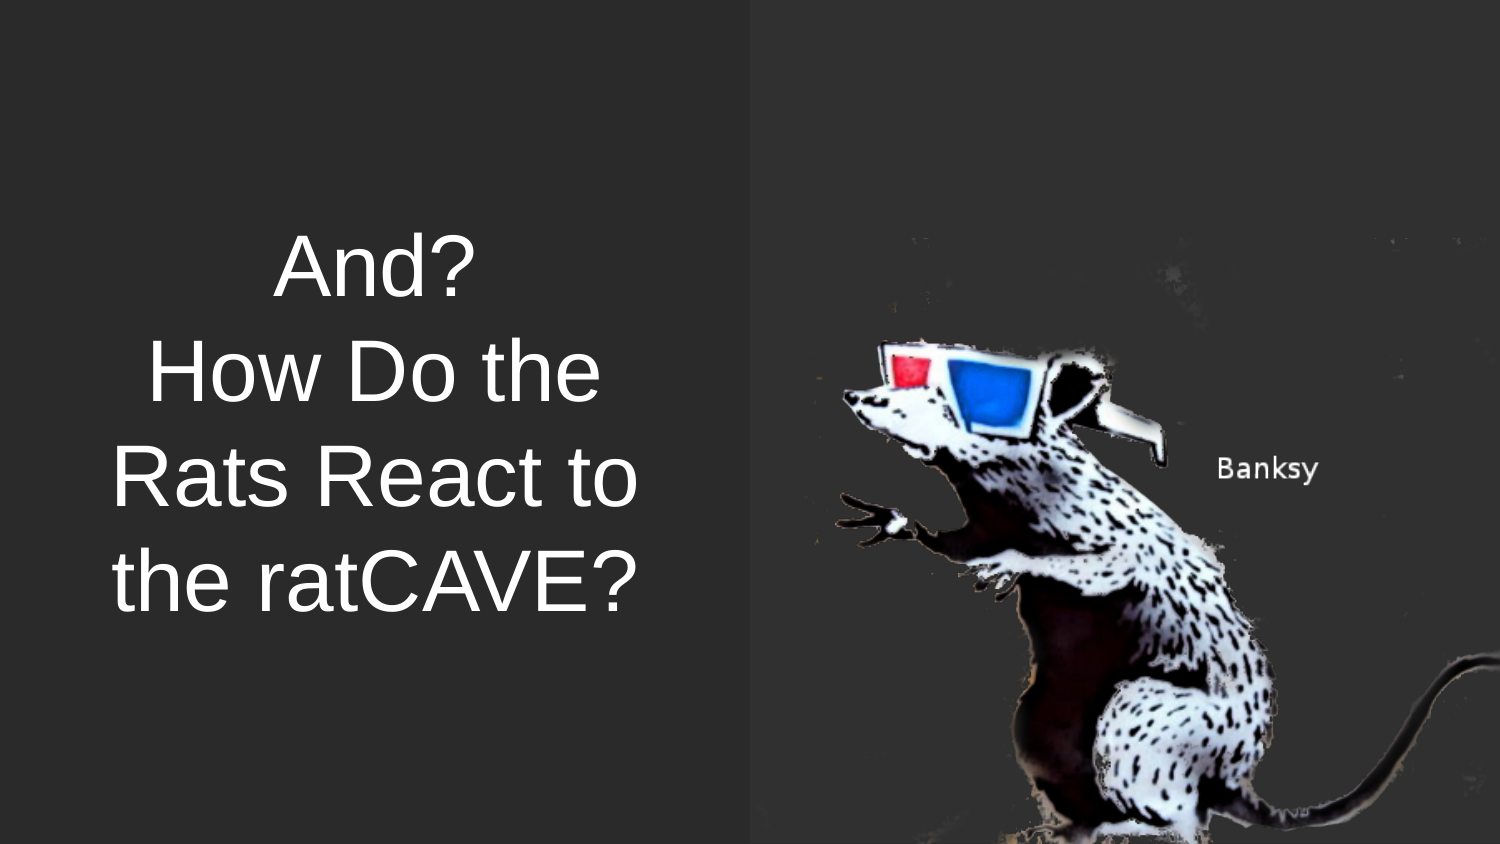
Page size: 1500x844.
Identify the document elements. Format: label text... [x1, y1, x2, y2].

picture [712, 238, 1500, 844]
title And? How Do the Rats React to the ratCAVE? [43, 401, 708, 645]
